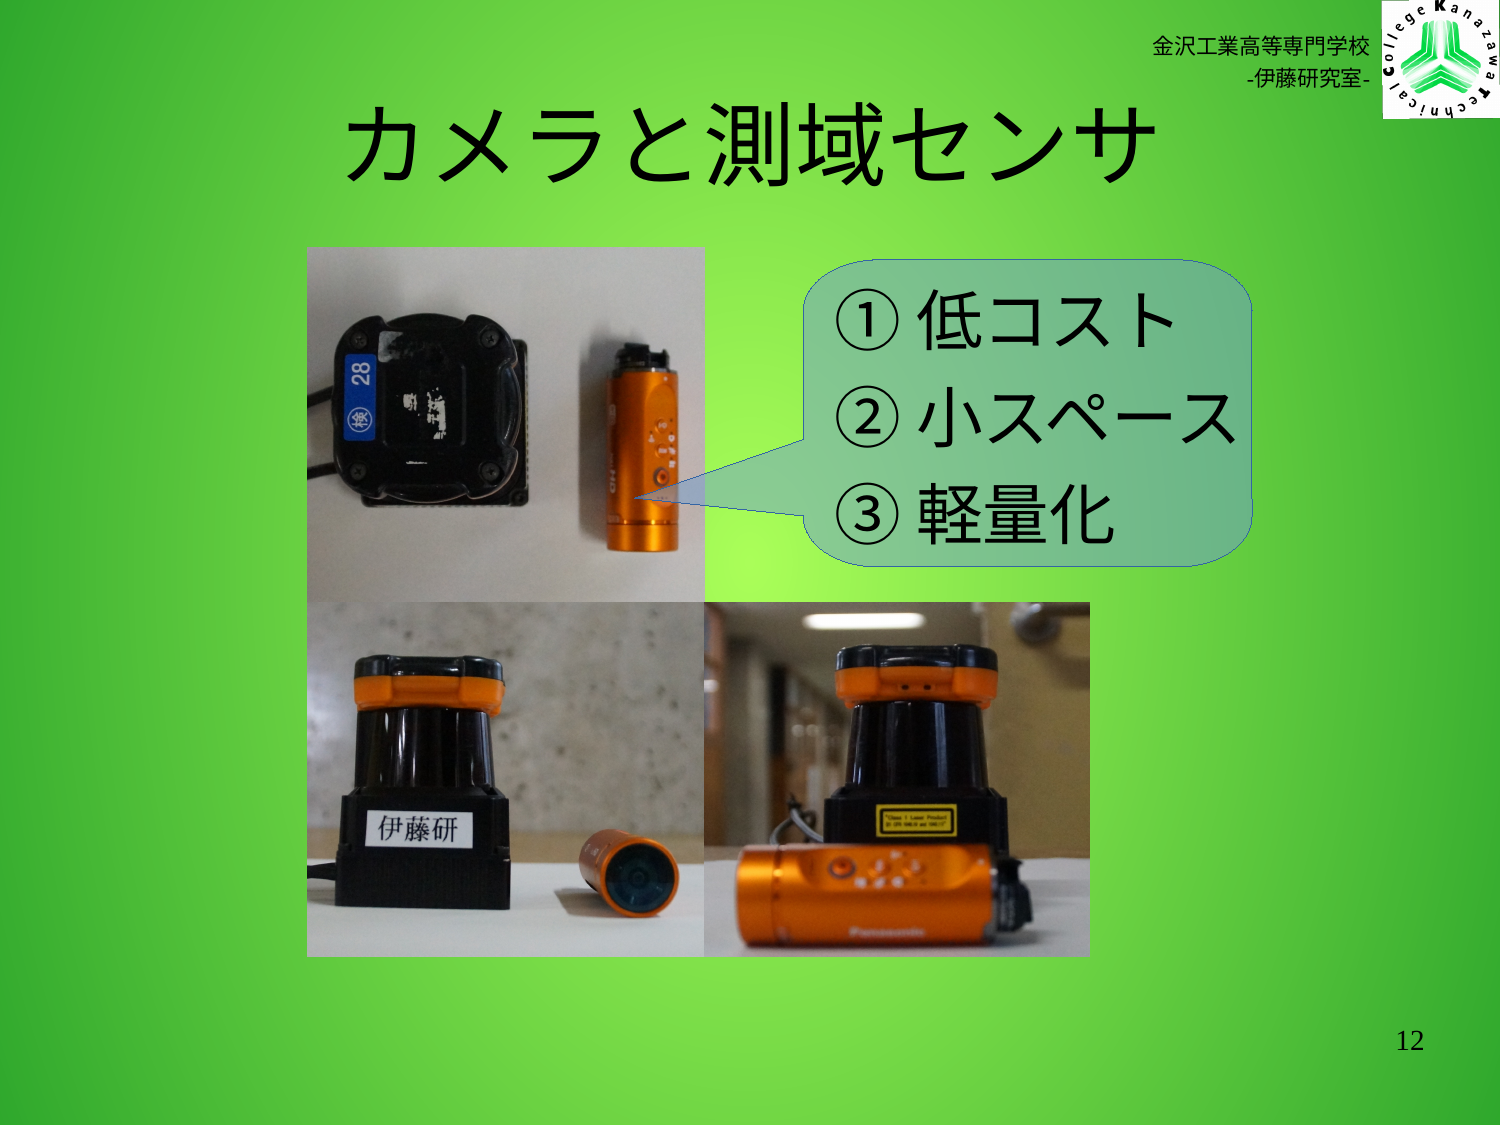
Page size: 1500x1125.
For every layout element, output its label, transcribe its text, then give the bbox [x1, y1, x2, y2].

text_box ① 低コスト ② 小スペース ③ 軽量化 [634, 259, 1253, 567]
title カメラと測域センサ [214, 85, 1286, 193]
picture [1382, 0, 1500, 119]
picture [307, 247, 1090, 957]
